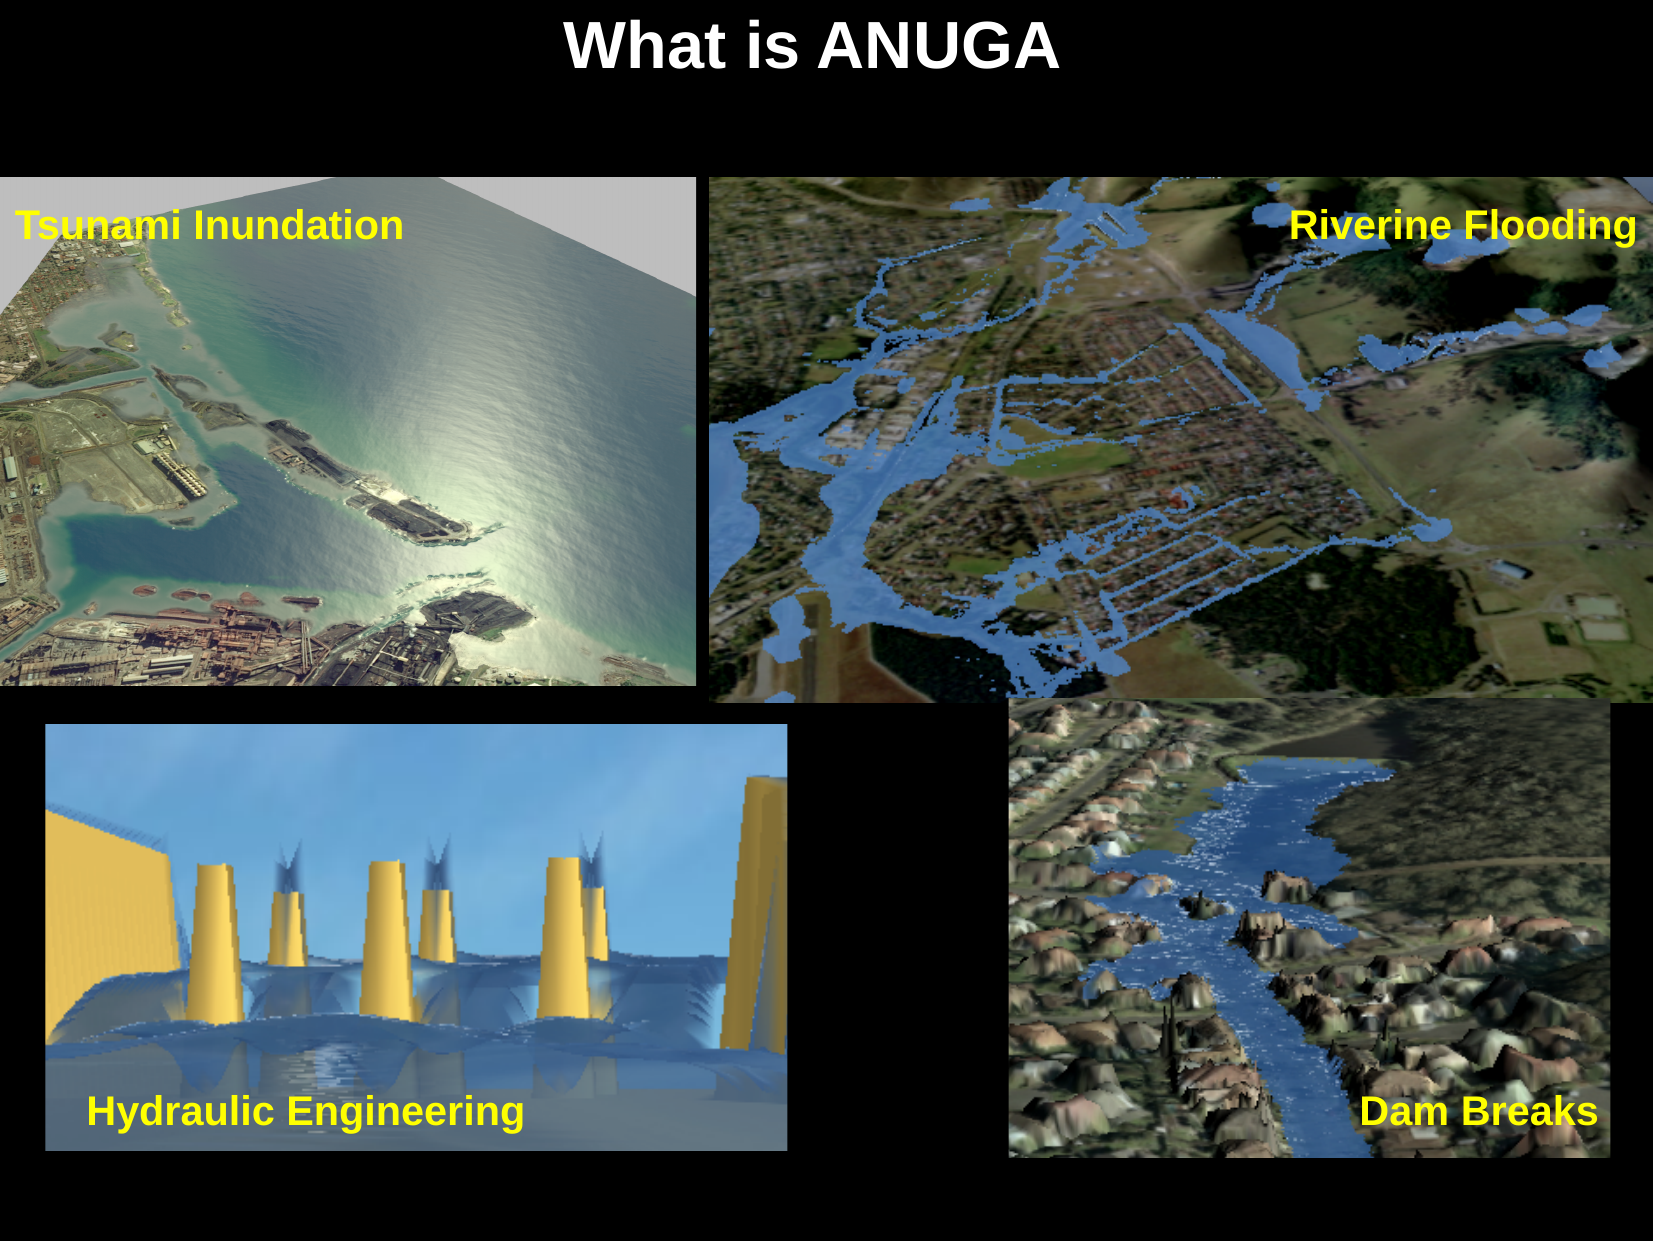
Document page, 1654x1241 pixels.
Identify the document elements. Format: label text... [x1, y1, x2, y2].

text_box Dam Breaks [995, 1076, 1614, 1142]
list What is ANUGA [110, 0, 1516, 105]
picture [1008, 1142, 1611, 1158]
text_box Riverine Flooding [1034, 190, 1653, 256]
picture [0, 177, 697, 686]
text_box Hydraulic Engineering [71, 1076, 690, 1142]
picture [709, 177, 1653, 1076]
picture [45, 724, 788, 1151]
text_box Tsunami Inundation [0, 190, 619, 256]
